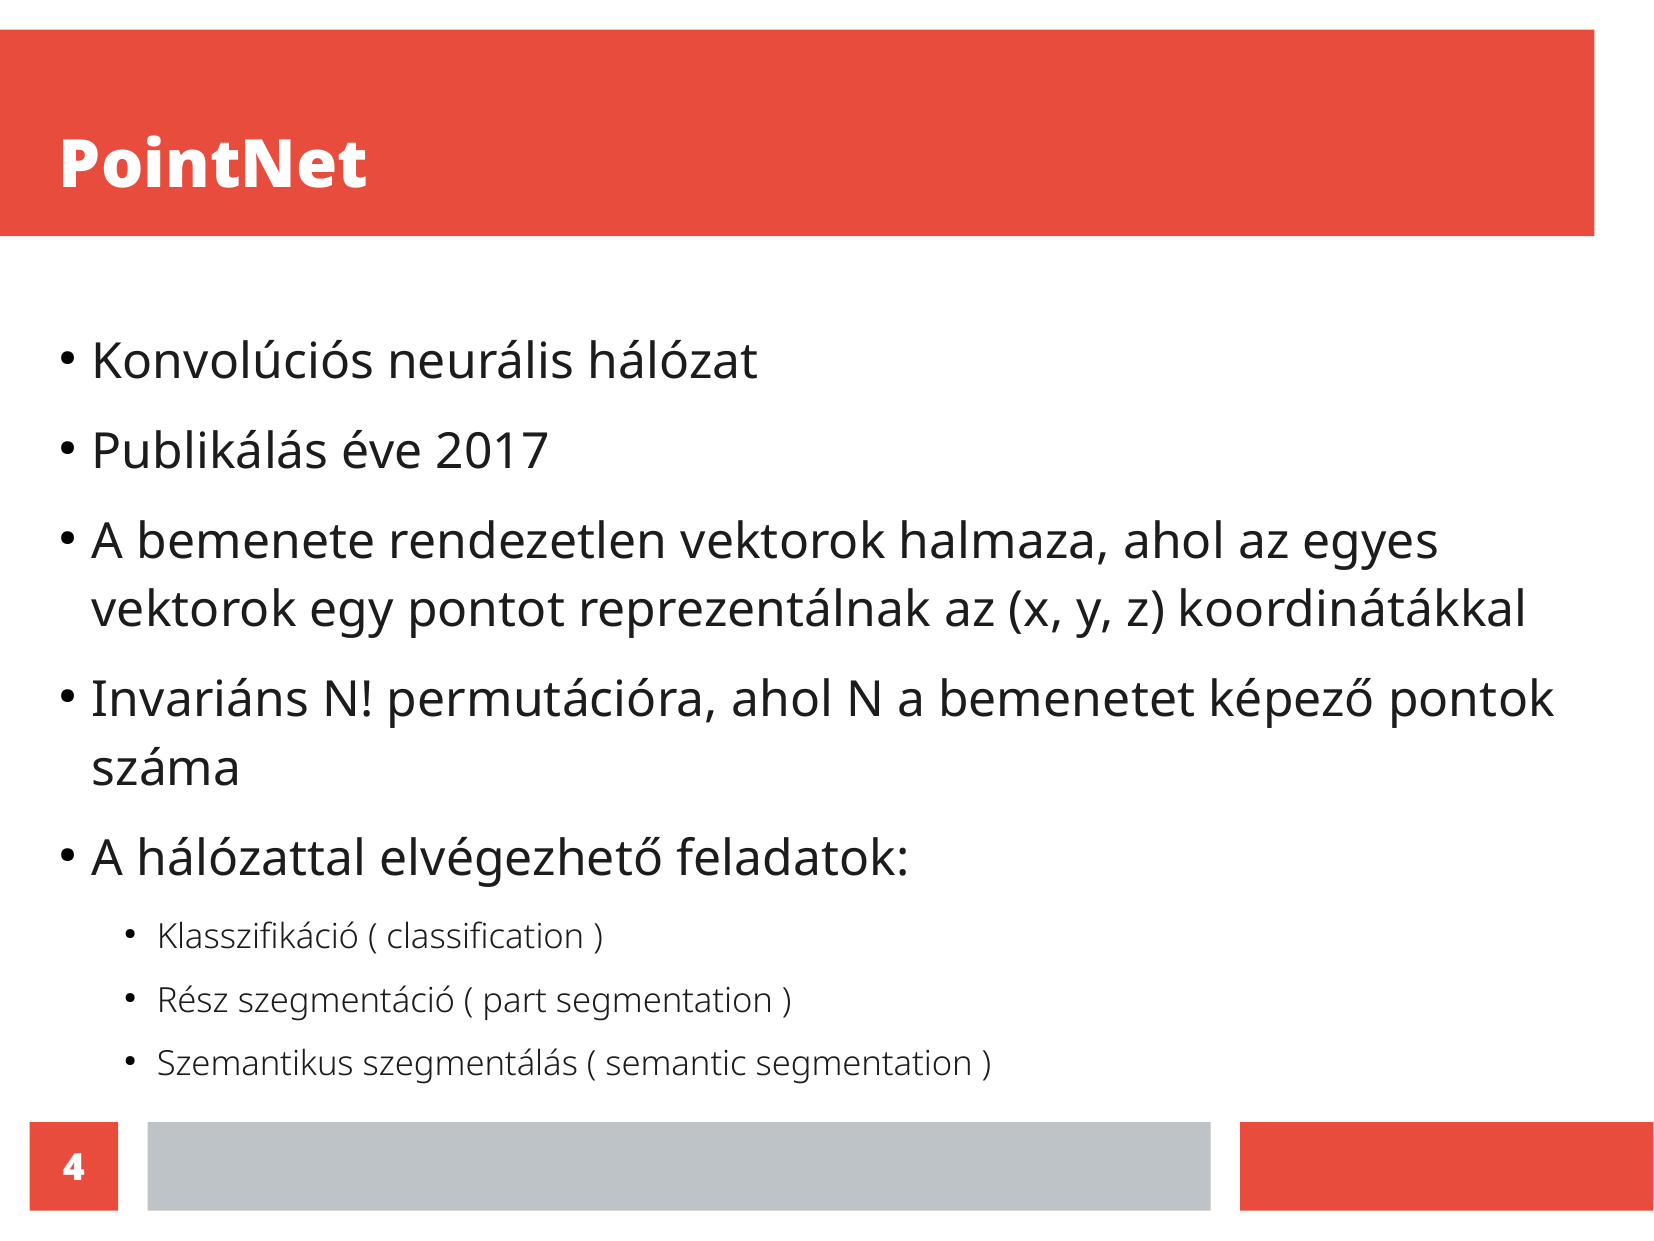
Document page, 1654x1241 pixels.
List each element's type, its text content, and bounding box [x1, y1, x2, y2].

list Konvolúciós neurális hálózat Publikálás éve 2017 A bemenete rendezetlen vektorok halmaza, ahol az egyes vektorok egy pontot reprezentálnak az (x, y, z) koordinátákkal Invariáns N! permutációra, ahol N a bemenetet képező pontok száma A hálózattal elvégezhető feladatok: Klasszifikáció ( classification ) Rész szegmentáció ( part segmentation ) Szemantikus szegmentálás ( semantic segmentation ) [59, 324, 1565, 1093]
title PointNet [59, 59, 1595, 207]
